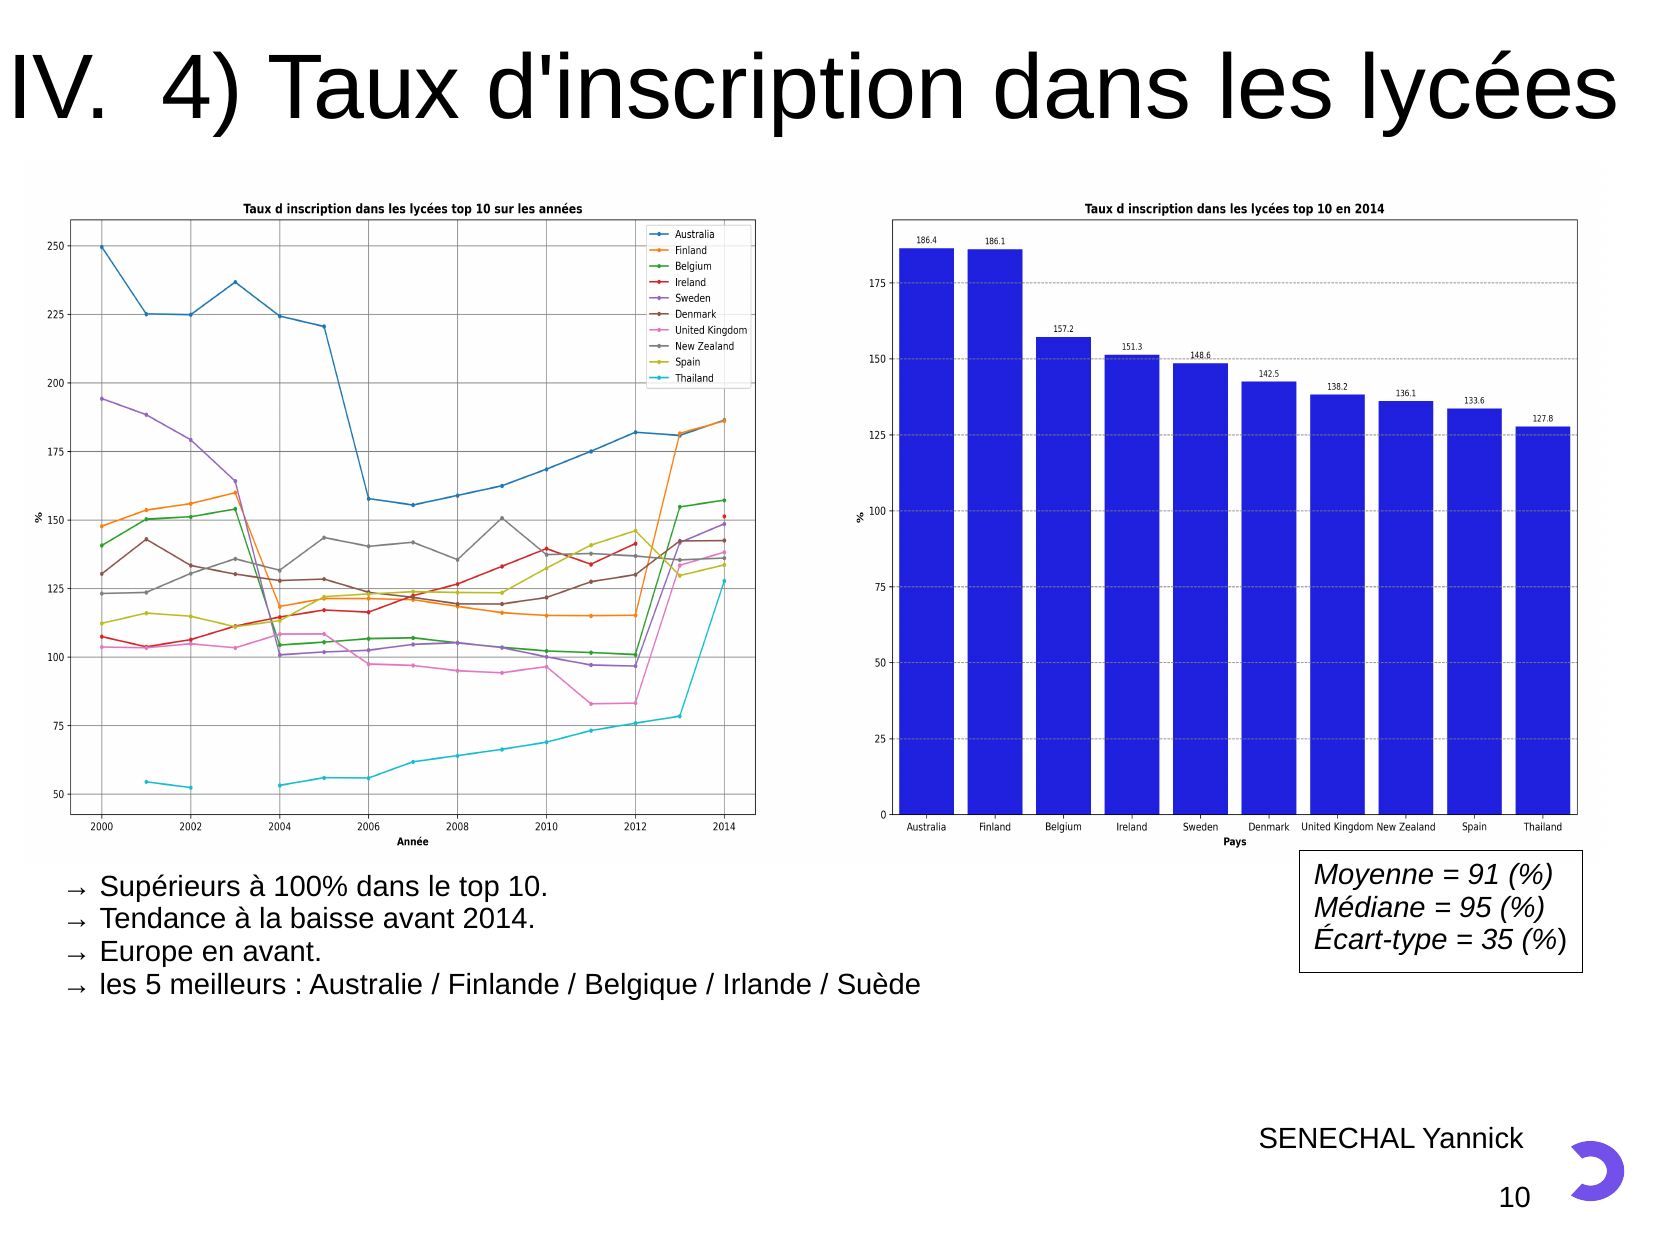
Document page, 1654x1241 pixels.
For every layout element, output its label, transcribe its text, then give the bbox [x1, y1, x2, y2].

text_box → Supérieurs à 100% dans le top 10. → Tendance à la baisse avant 2014. → Europe en avant. → les 5 meilleurs : Australie / Finlande / Belgique / Irlande / Suède [47, 862, 1241, 1118]
title IV. 4) Taux d'inscription dans les lycées [0, 0, 1642, 189]
picture [1539, 1125, 1642, 1217]
list [1241, 863, 1583, 1055]
picture [23, 159, 1606, 863]
text_box Moyenne = 91 (%) Médiane = 95 (%) Écart-type = 35 (%) [1299, 850, 1583, 973]
